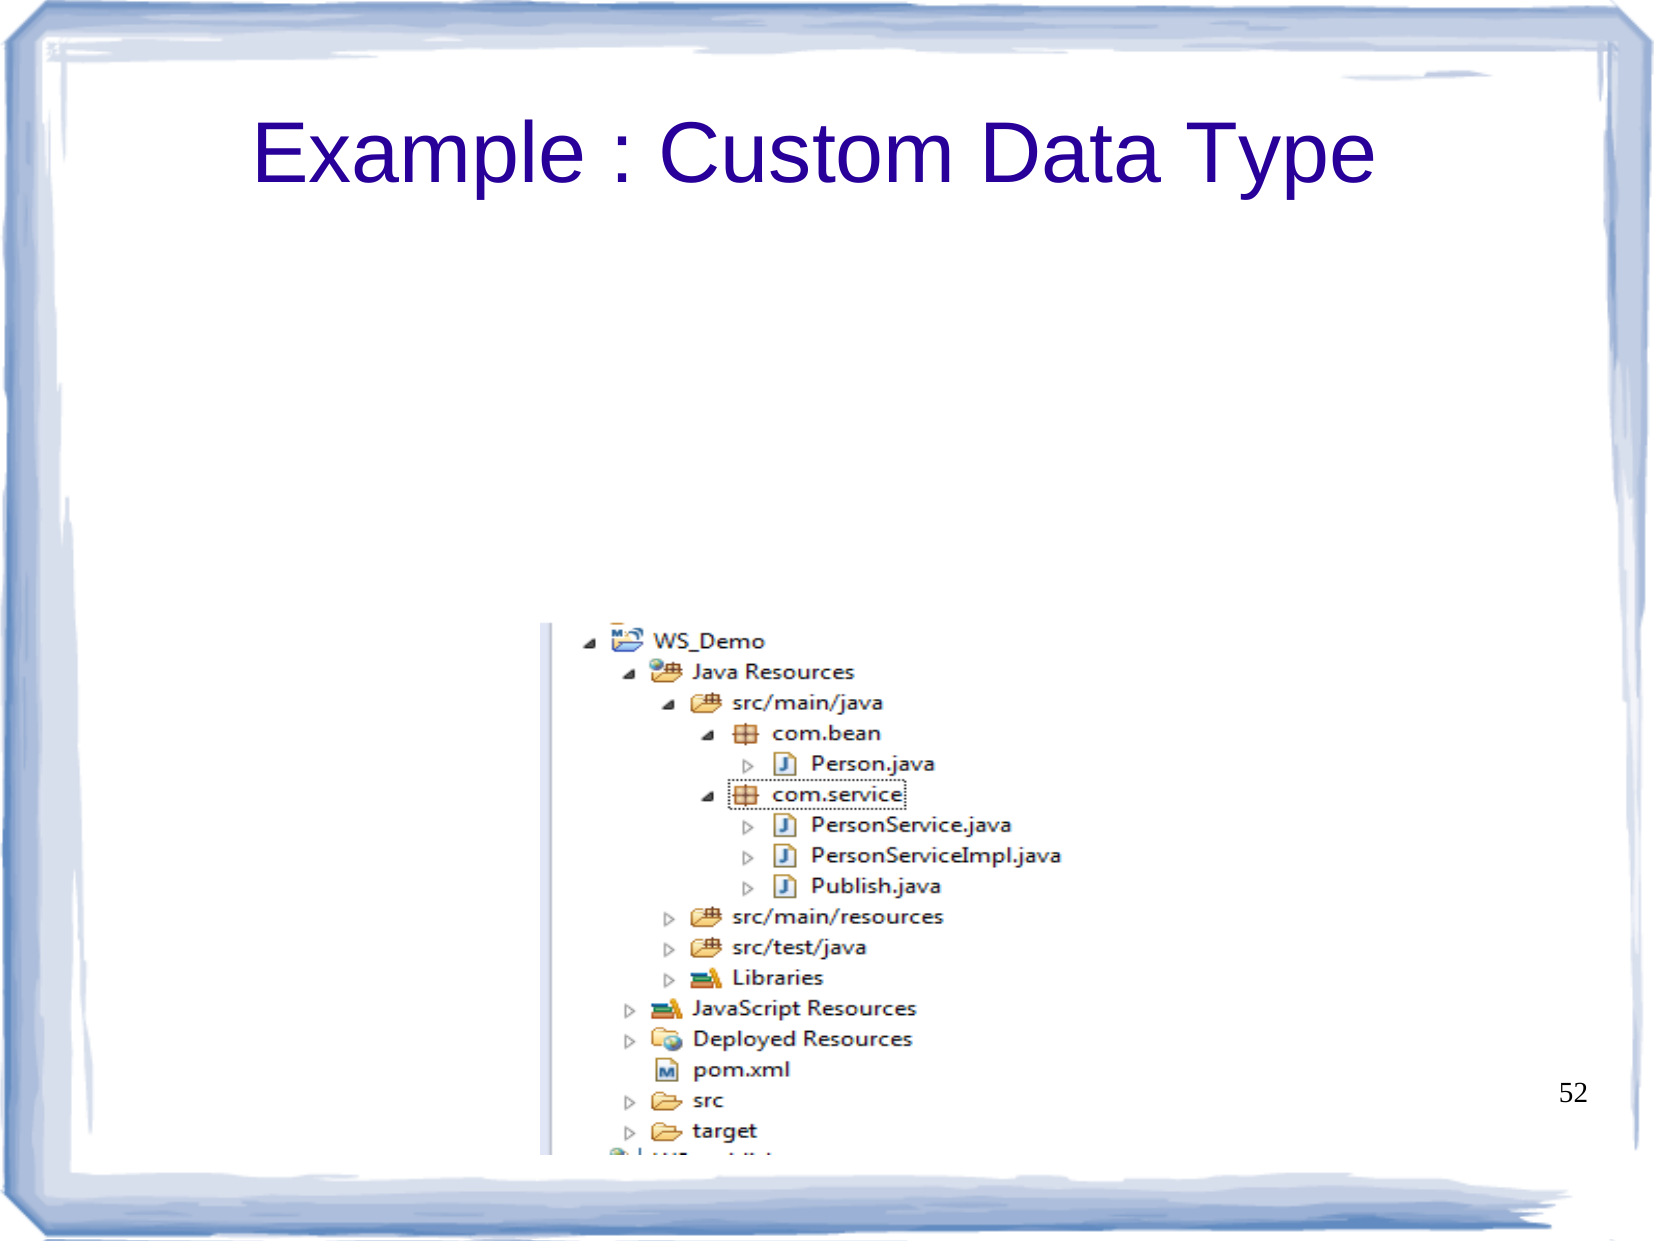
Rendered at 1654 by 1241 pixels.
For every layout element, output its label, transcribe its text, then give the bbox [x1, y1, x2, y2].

title Example : Custom Data Type [82, 49, 1571, 257]
picture [0, 0, 1654, 1241]
